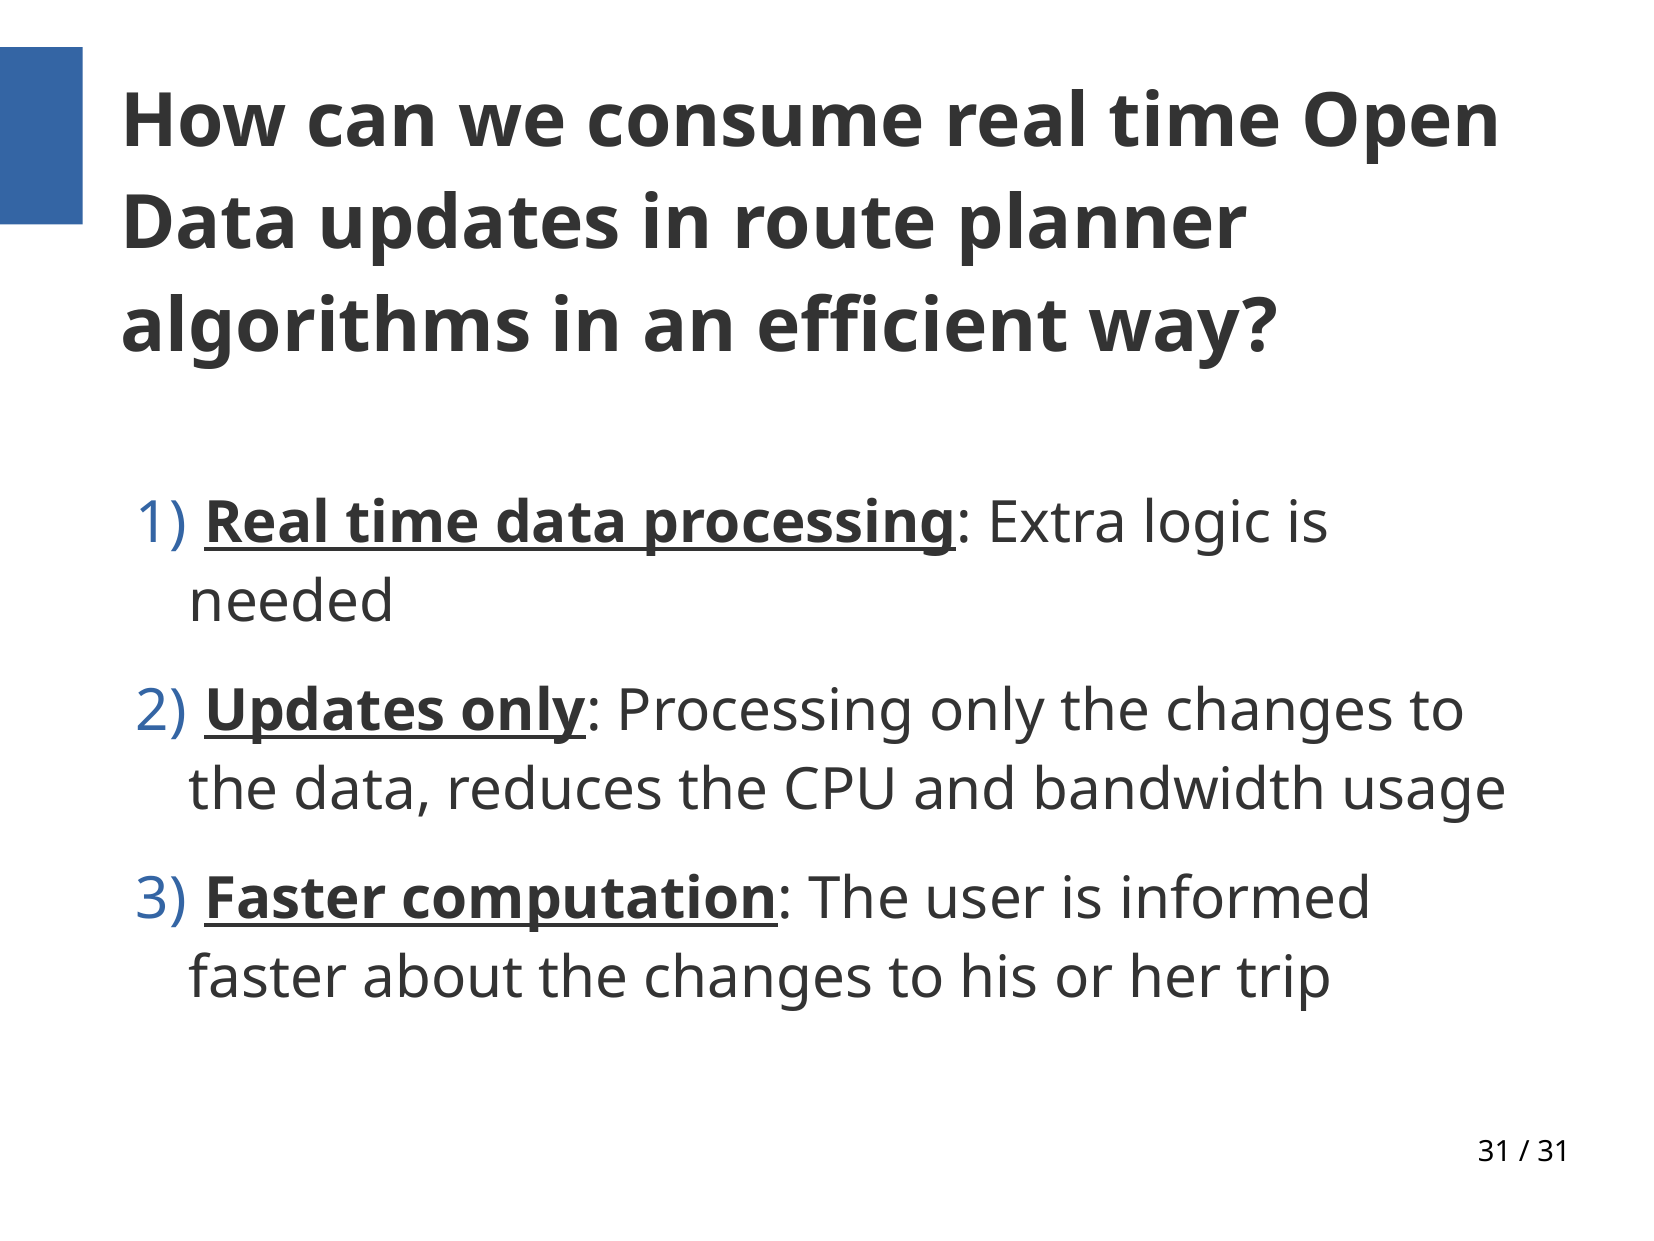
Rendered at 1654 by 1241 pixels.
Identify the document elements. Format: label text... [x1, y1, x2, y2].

title How can we consume real time Open Data updates in route planner algorithms in an efficient way? [120, 45, 1573, 395]
list Real time data processing: Extra logic is needed Updates only: Processing only the changes to the data, reduces the CPU and bandwidth usage Faster computation: The user is informed faster about the changes to his or her trip [118, 480, 1536, 1074]
